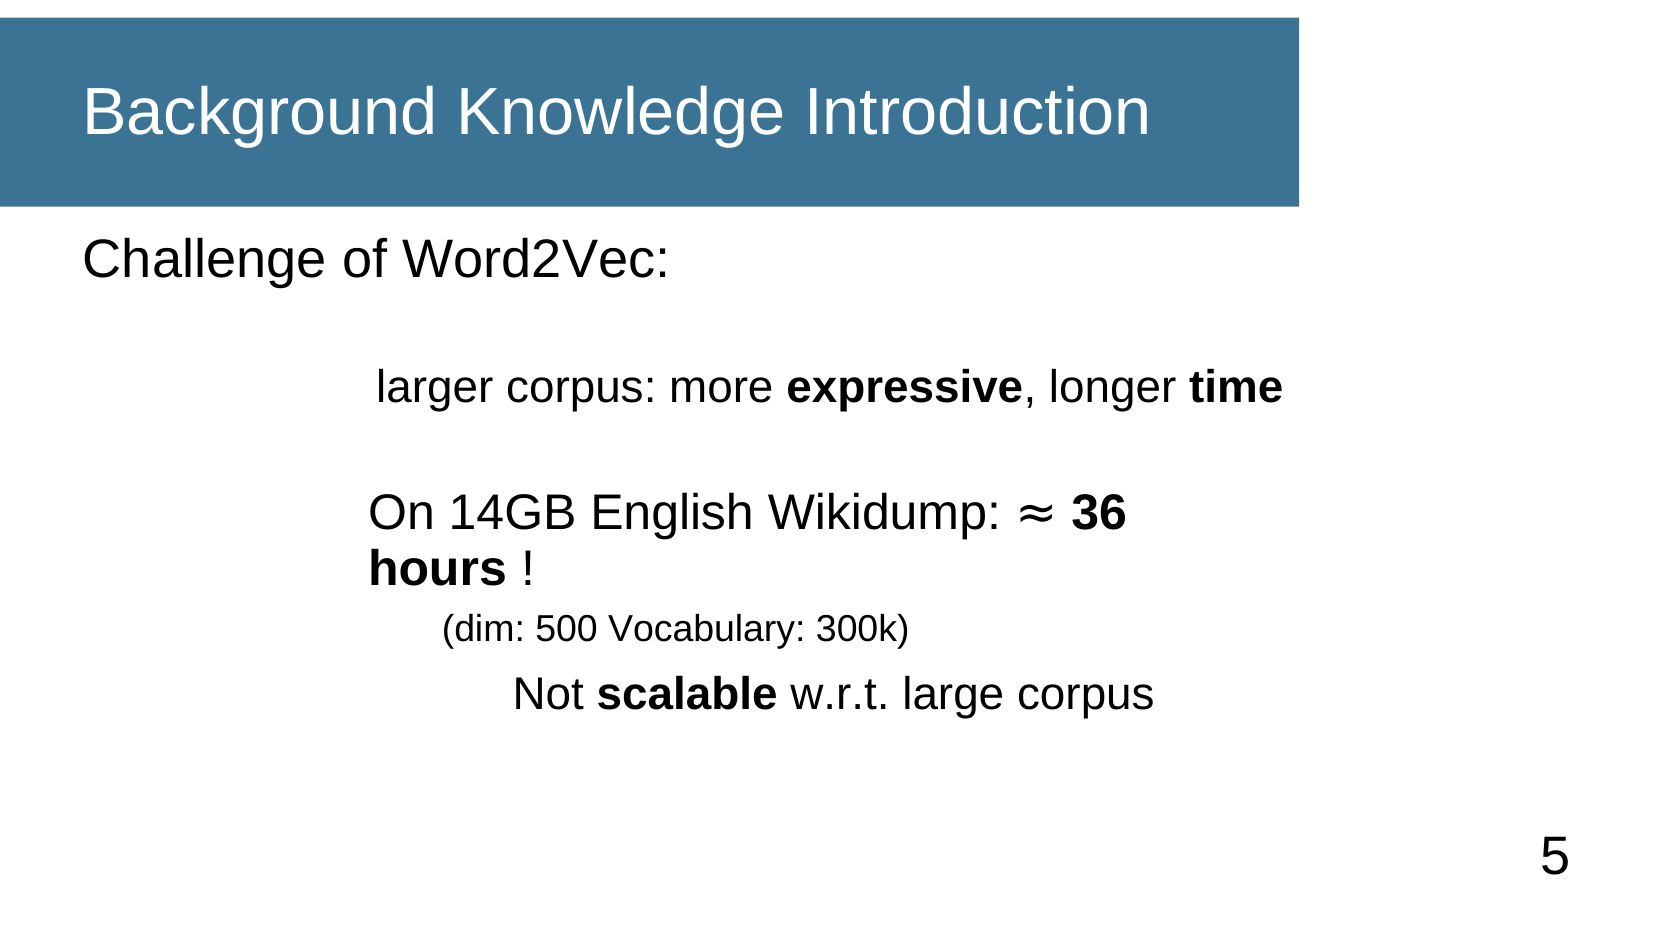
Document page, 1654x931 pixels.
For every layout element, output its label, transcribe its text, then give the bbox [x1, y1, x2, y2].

list Challenge of Word2Vec: [82, 224, 1571, 764]
text_box larger corpus: more expressive, longer time [361, 354, 1307, 425]
text_box Not scalable w.r.t. large corpus [497, 661, 1170, 783]
text_box On 14GB English Wikidump: ≈ 36 hours ! (dim: 500 Vocabulary: 300k) [353, 477, 1315, 609]
title Background Knowledge Introduction [82, 35, 1234, 189]
